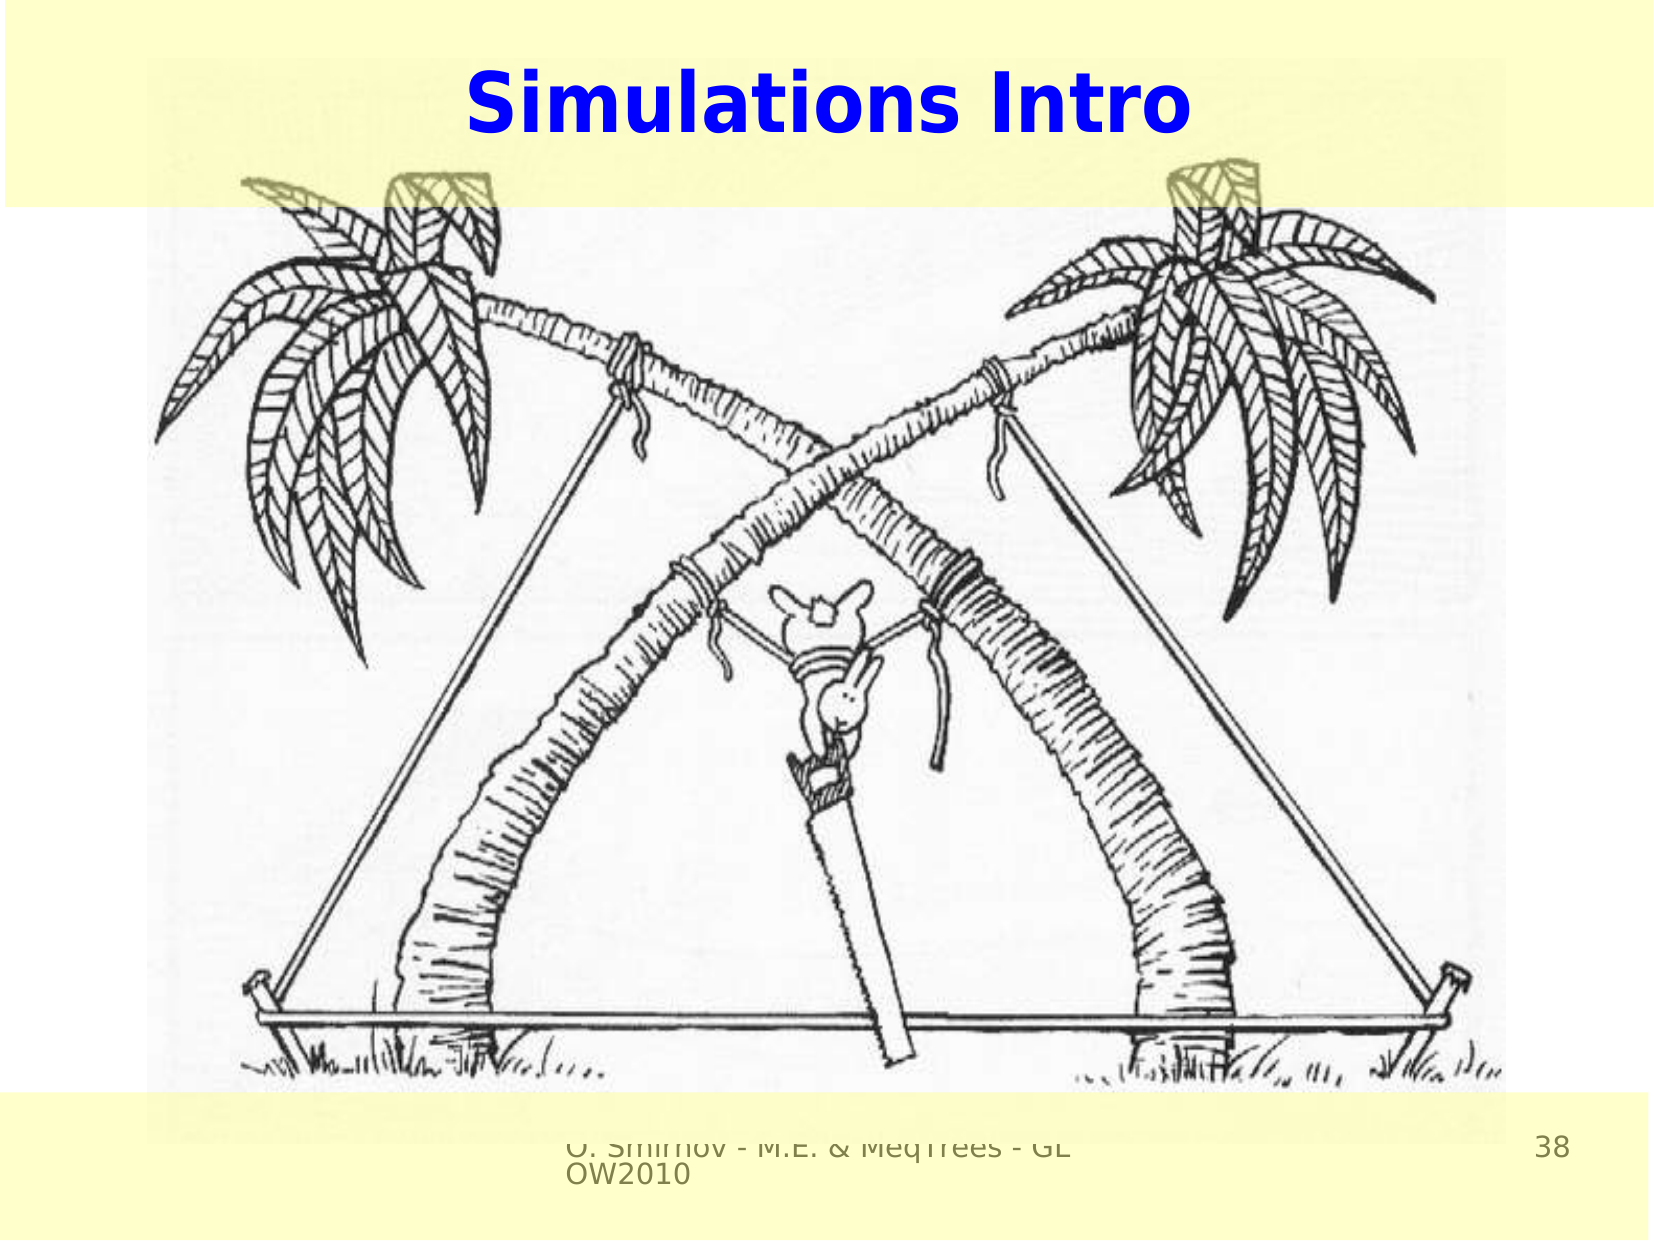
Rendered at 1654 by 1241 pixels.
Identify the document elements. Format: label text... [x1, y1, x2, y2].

picture [147, 208, 1506, 1092]
title [0, 1092, 1649, 1241]
title Simulations Intro [5, 0, 1654, 208]
